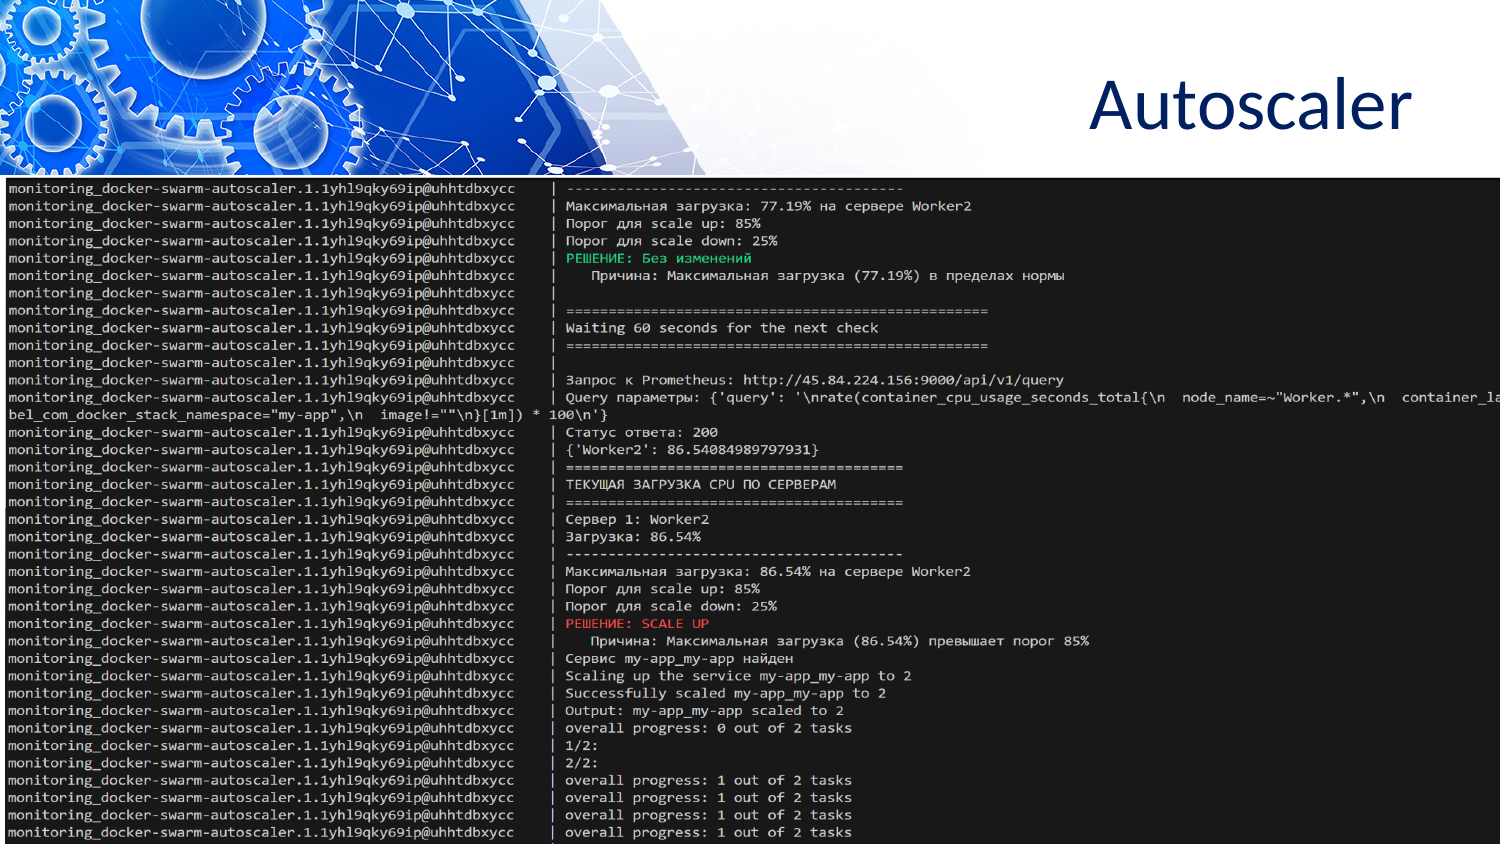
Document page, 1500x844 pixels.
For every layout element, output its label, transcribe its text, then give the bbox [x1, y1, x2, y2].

title Autoscaler [73, 36, 1429, 162]
picture [0, 0, 1500, 844]
